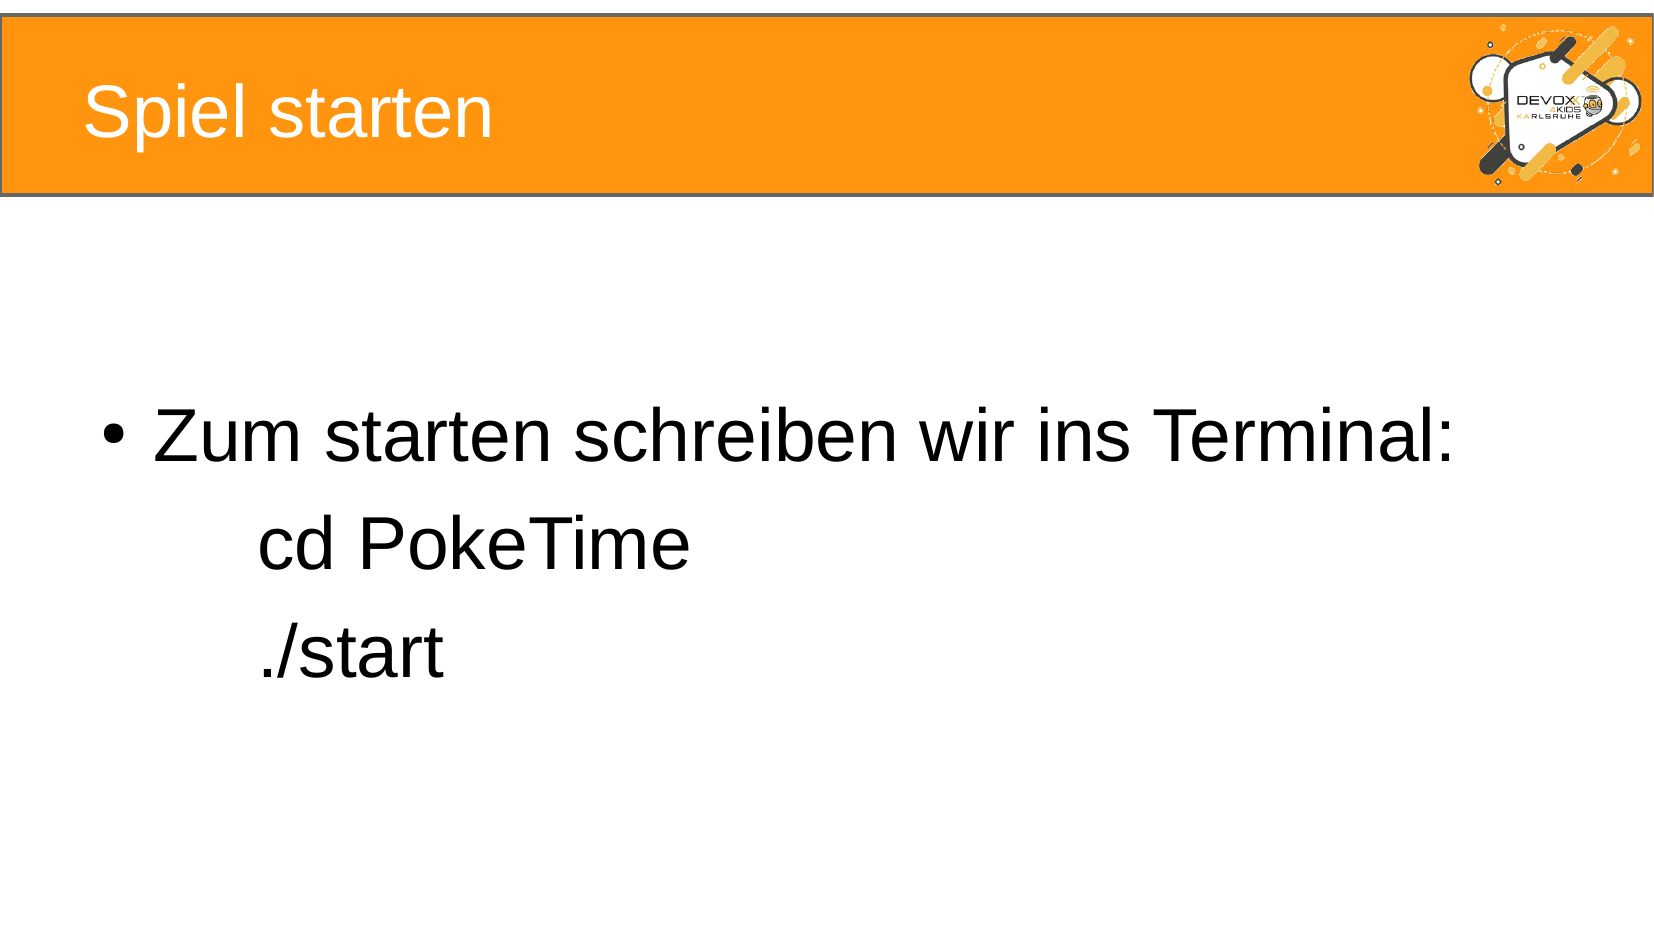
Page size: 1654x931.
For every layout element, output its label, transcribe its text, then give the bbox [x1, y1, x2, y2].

title Spiel starten [82, 35, 1235, 189]
picture [1455, 14, 1654, 195]
list Zum starten schreiben wir ins Terminal: cd PokeTime ./start [82, 224, 1571, 764]
